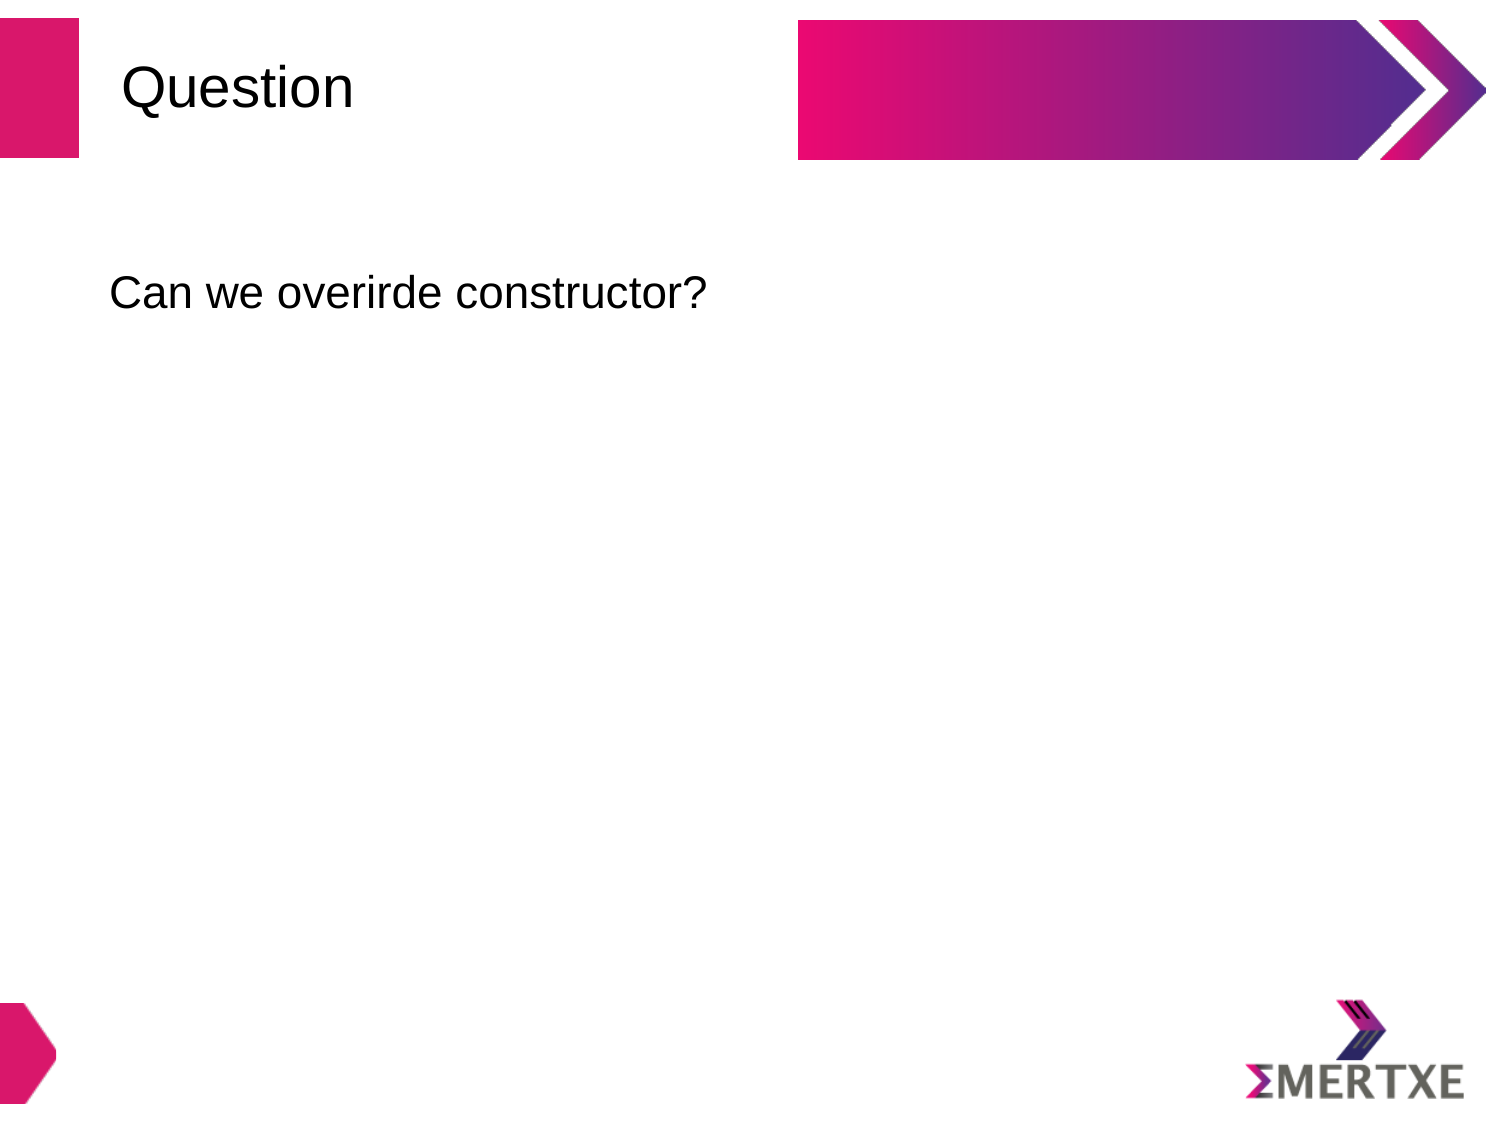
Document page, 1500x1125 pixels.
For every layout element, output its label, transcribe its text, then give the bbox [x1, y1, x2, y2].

text_box Question [106, 47, 745, 128]
picture [1245, 996, 1465, 1099]
picture [798, 20, 1486, 160]
text_box Can we overirde constructor? [94, 259, 1382, 326]
